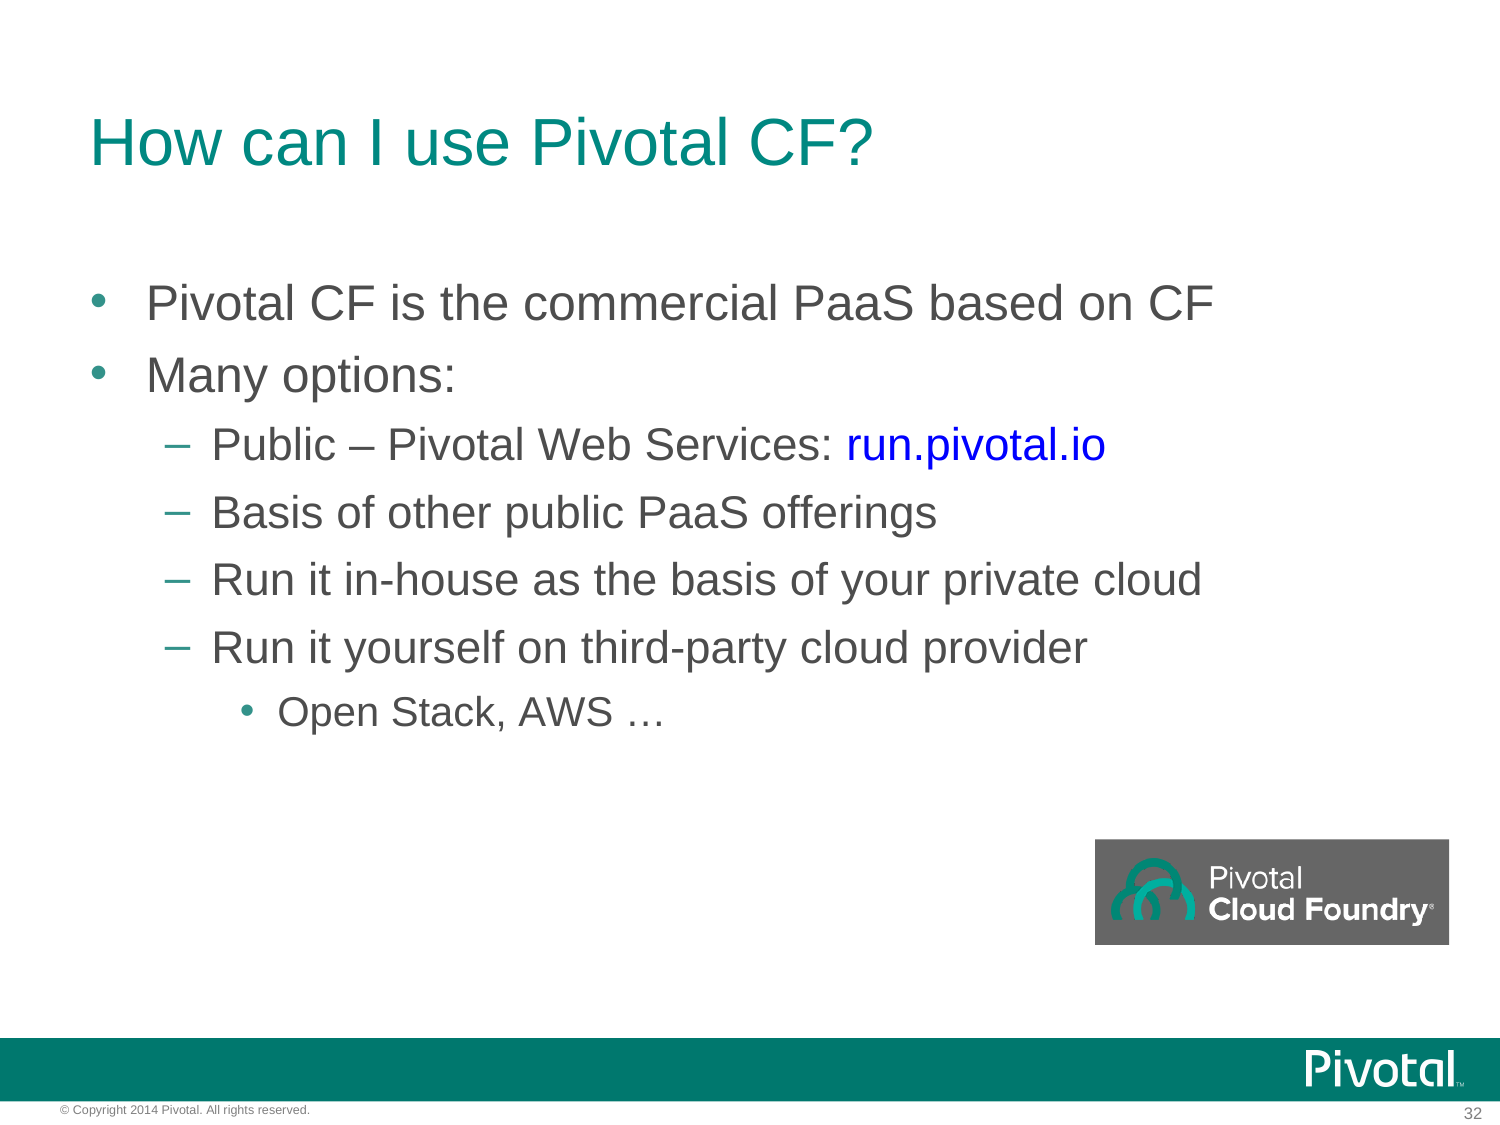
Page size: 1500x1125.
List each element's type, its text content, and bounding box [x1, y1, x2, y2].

picture [1111, 858, 1434, 927]
list Pivotal CF is the commercial PaaS based on CF Many options: Public – Pivotal Web Services: run.pivotal.io Basis of other public PaaS offerings Run it in-house as the basis of your private cloud Run it yourself on third-party cloud provider Open Stack, AWS … [75, 262, 1426, 1005]
picture [1306, 1050, 1464, 1087]
text_box [1095, 839, 1450, 945]
title How can I use Pivotal CF? [75, 45, 1426, 233]
